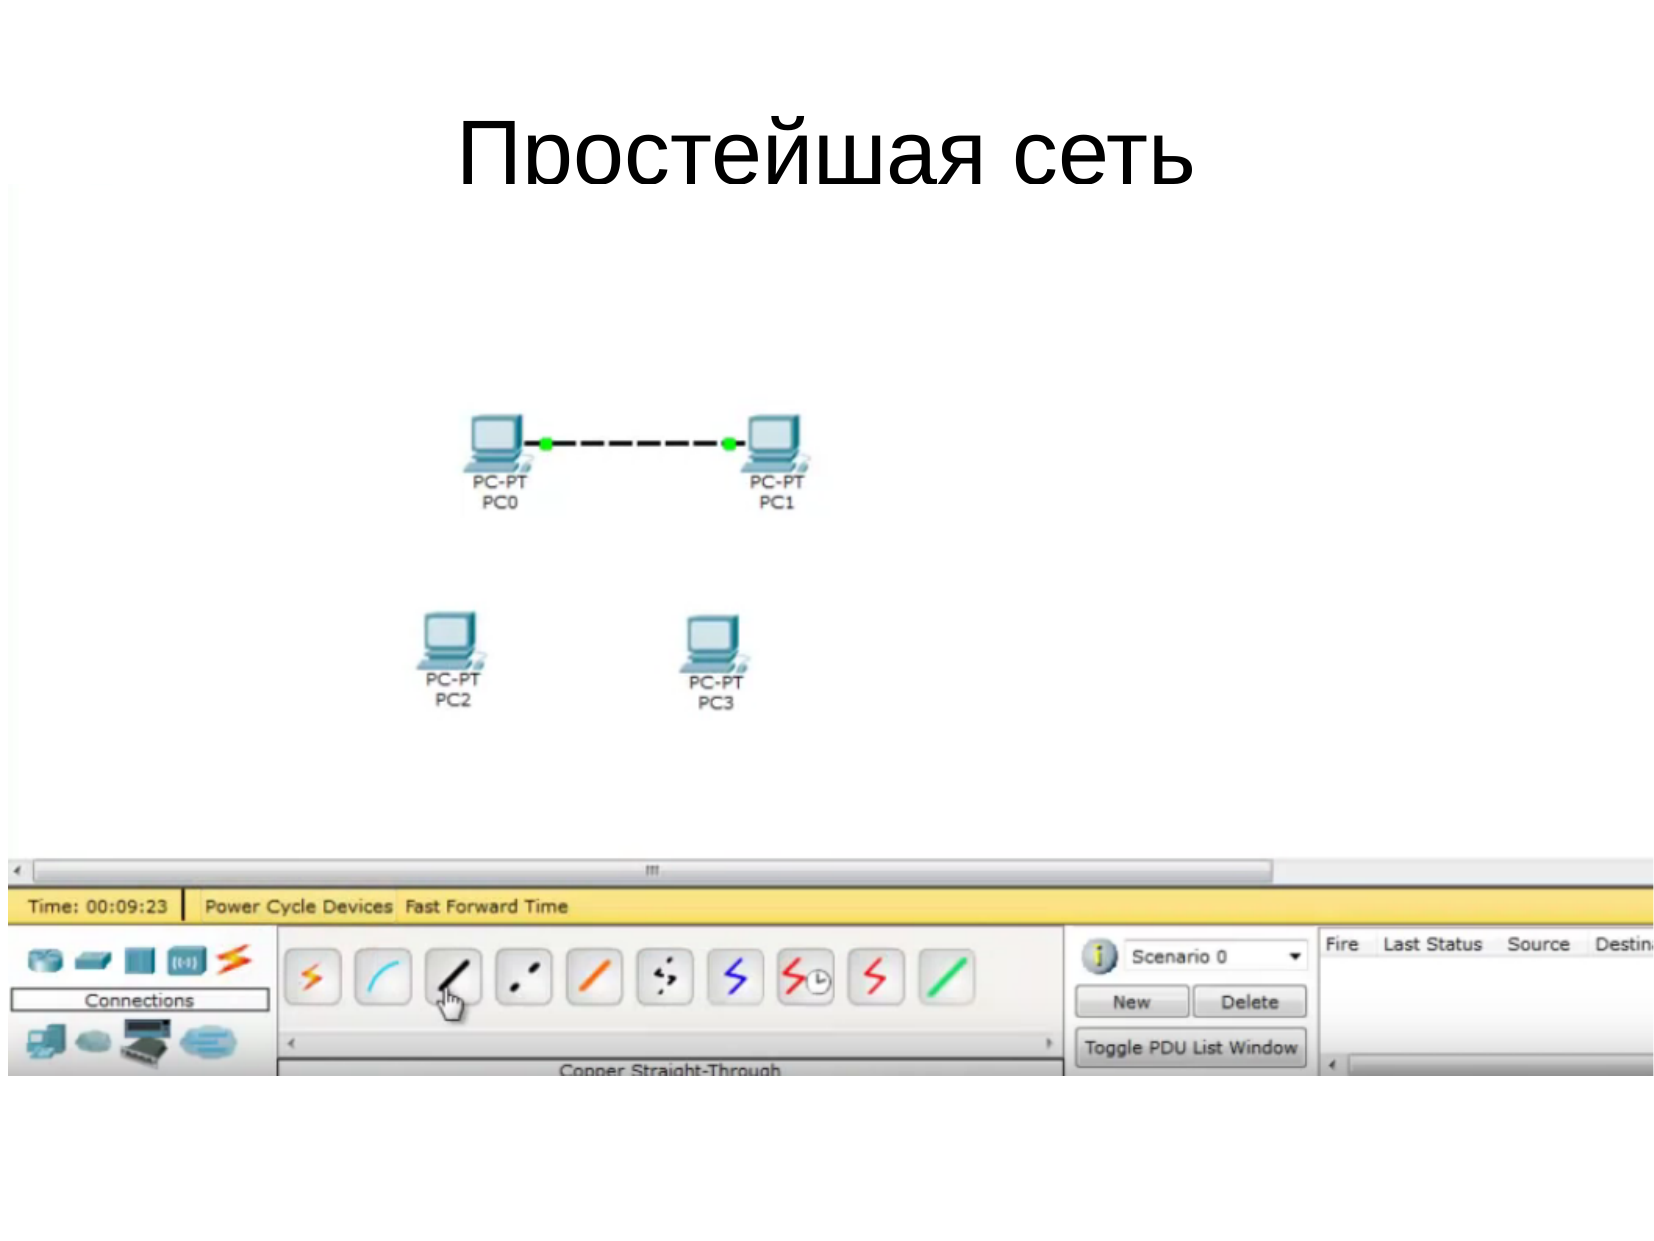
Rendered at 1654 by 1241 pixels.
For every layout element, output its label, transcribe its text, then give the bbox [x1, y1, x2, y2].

picture [8, 184, 1654, 1076]
title Простейшая сеть [82, 49, 1571, 184]
